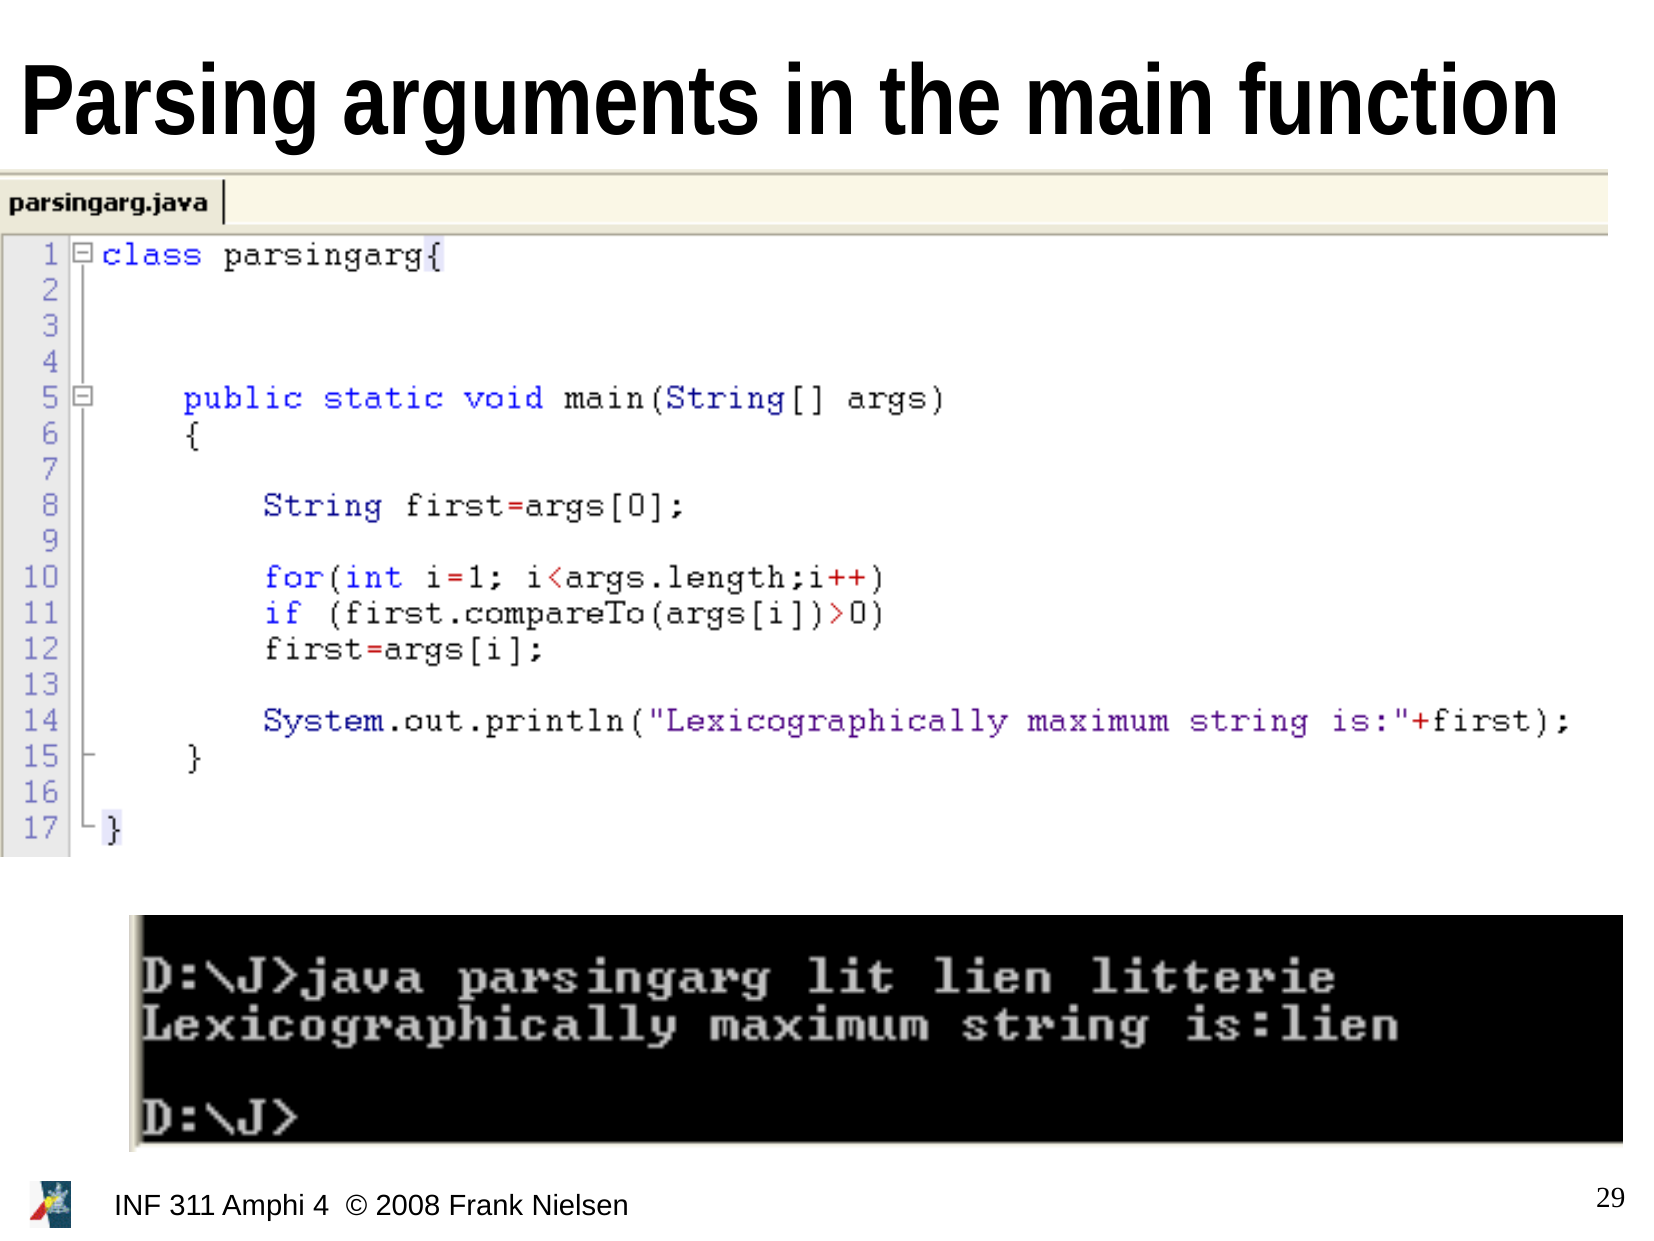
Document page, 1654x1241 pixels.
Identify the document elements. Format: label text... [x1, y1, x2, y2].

picture [0, 169, 1608, 857]
picture [129, 915, 1623, 1152]
text_box Parsing arguments in the main function [5, 33, 1578, 163]
picture [29, 1181, 71, 1228]
